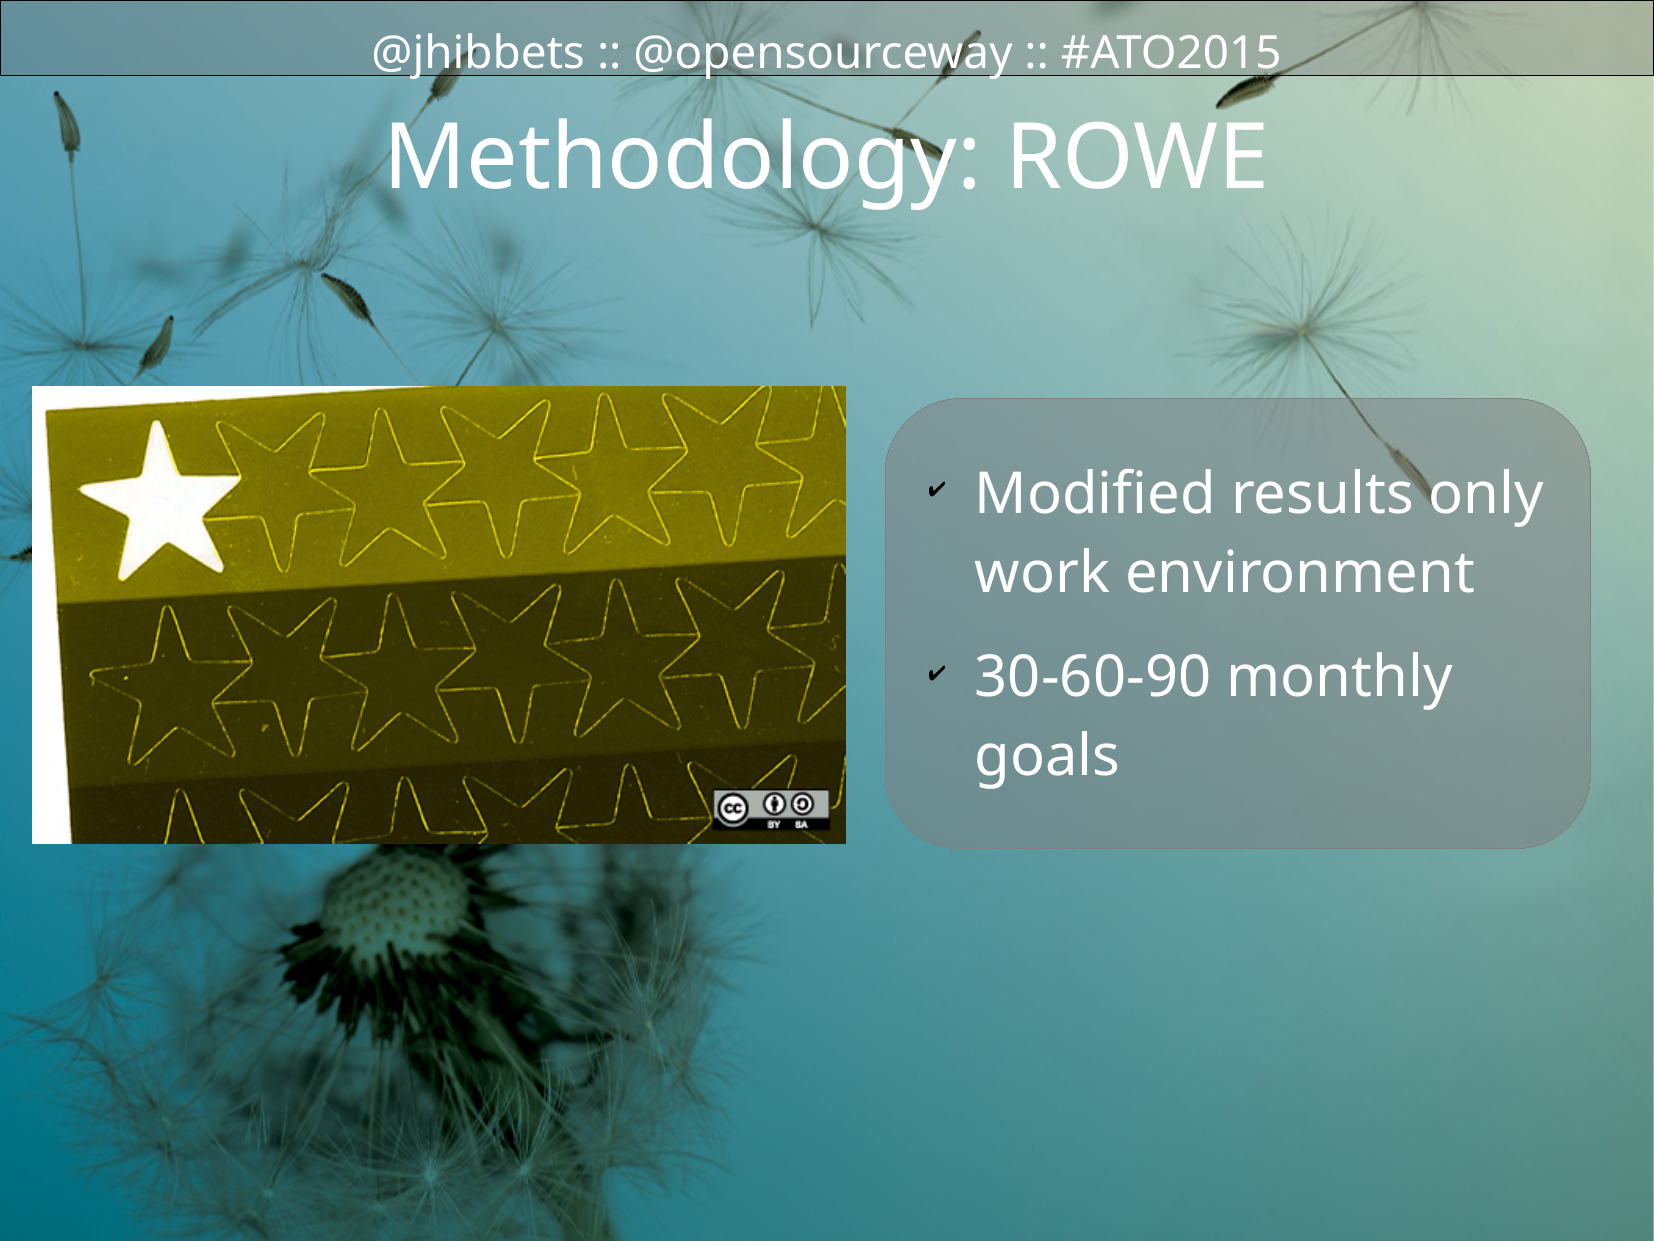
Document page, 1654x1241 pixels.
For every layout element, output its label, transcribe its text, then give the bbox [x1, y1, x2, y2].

title Methodology: ROWE [82, 49, 1571, 257]
list Modified results only work environment 30-60-90 monthly goals [913, 451, 1551, 855]
picture [0, 76, 1654, 1241]
text_box [885, 398, 1591, 840]
